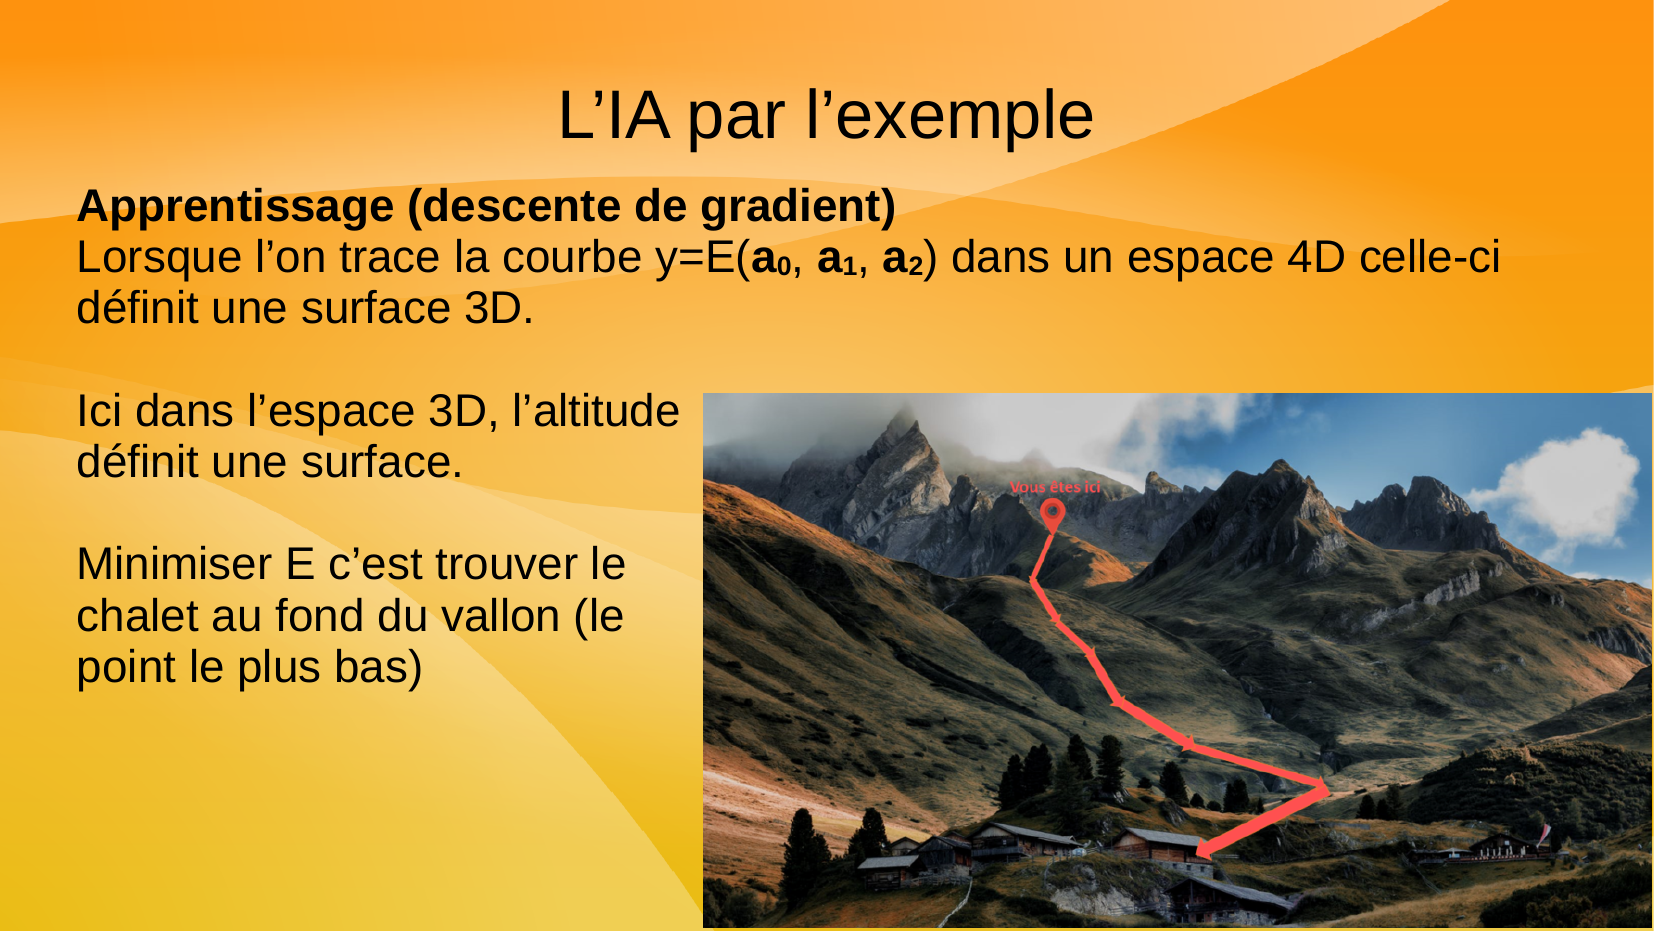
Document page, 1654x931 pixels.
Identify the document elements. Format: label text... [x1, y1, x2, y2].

subtitle Apprentissage (descente de gradient) Lorsque l’on trace la courbe y=E(a0, a1, a2) dans un espace 4D celle-ci définit une surface 3D. Ici dans l’espace 3D, l’altitude définit une surface. Minimiser E c’est trouver le chalet au fond du vallon (le point le plus bas) [76, 179, 1565, 928]
picture [0, 0, 1654, 931]
title L’IA par l’exemple [82, 37, 1571, 193]
